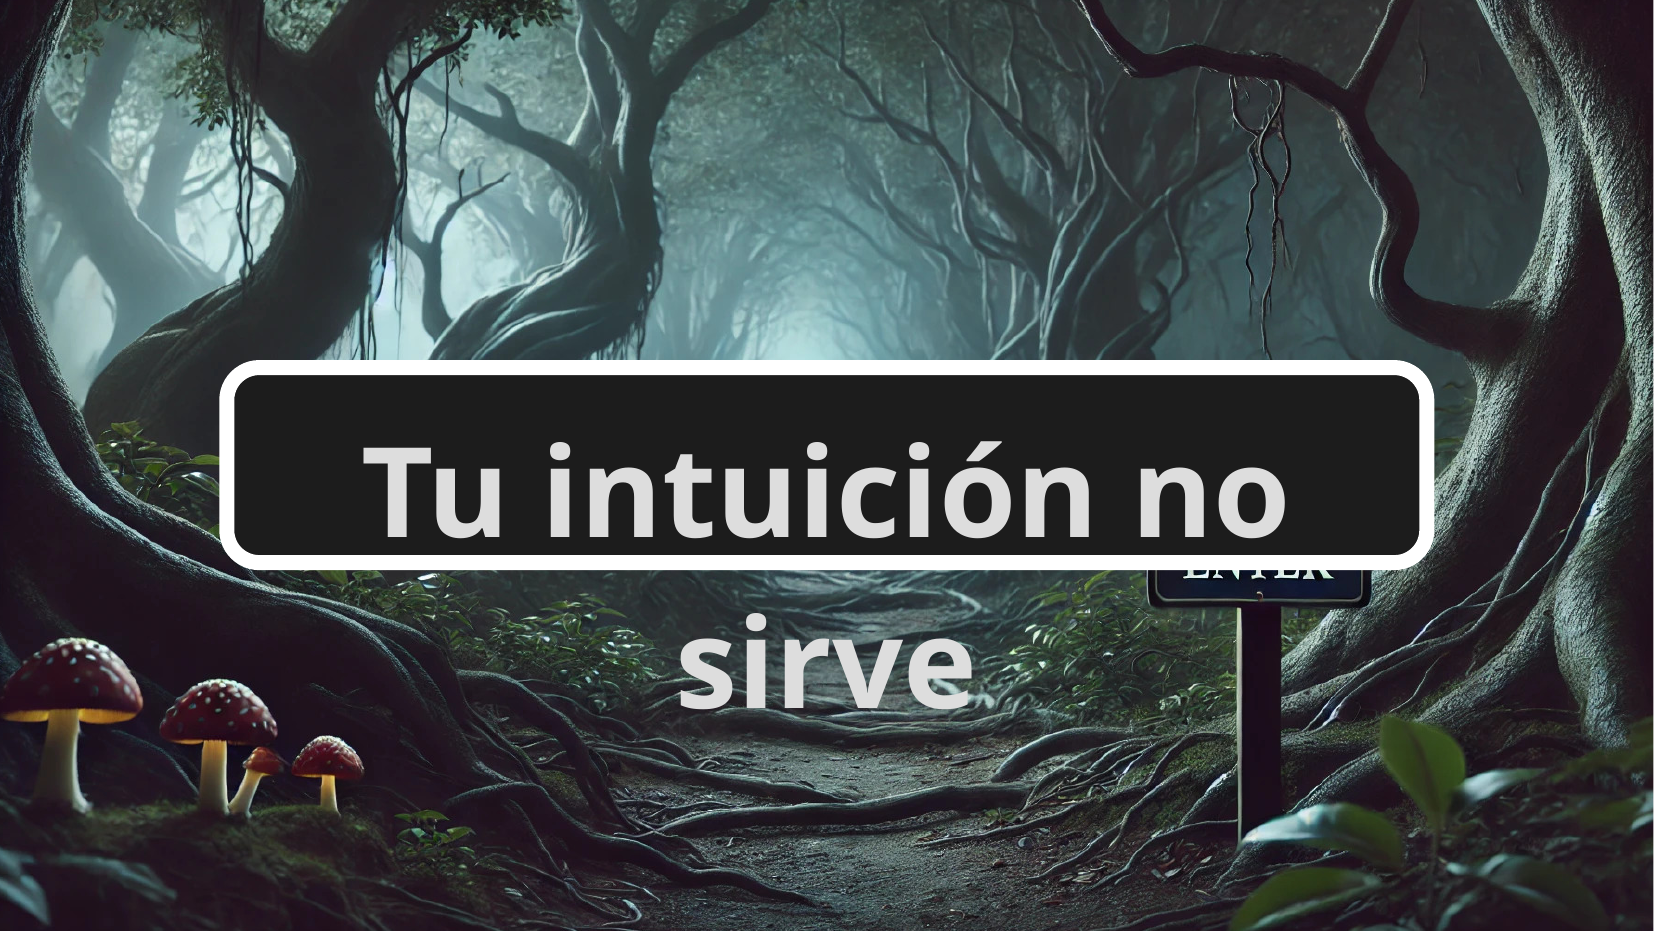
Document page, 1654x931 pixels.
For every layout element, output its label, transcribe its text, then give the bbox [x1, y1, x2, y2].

text_box Tu intuición no sirve [241, 396, 1412, 547]
text_box [226, 367, 1427, 563]
picture [0, 0, 1654, 931]
